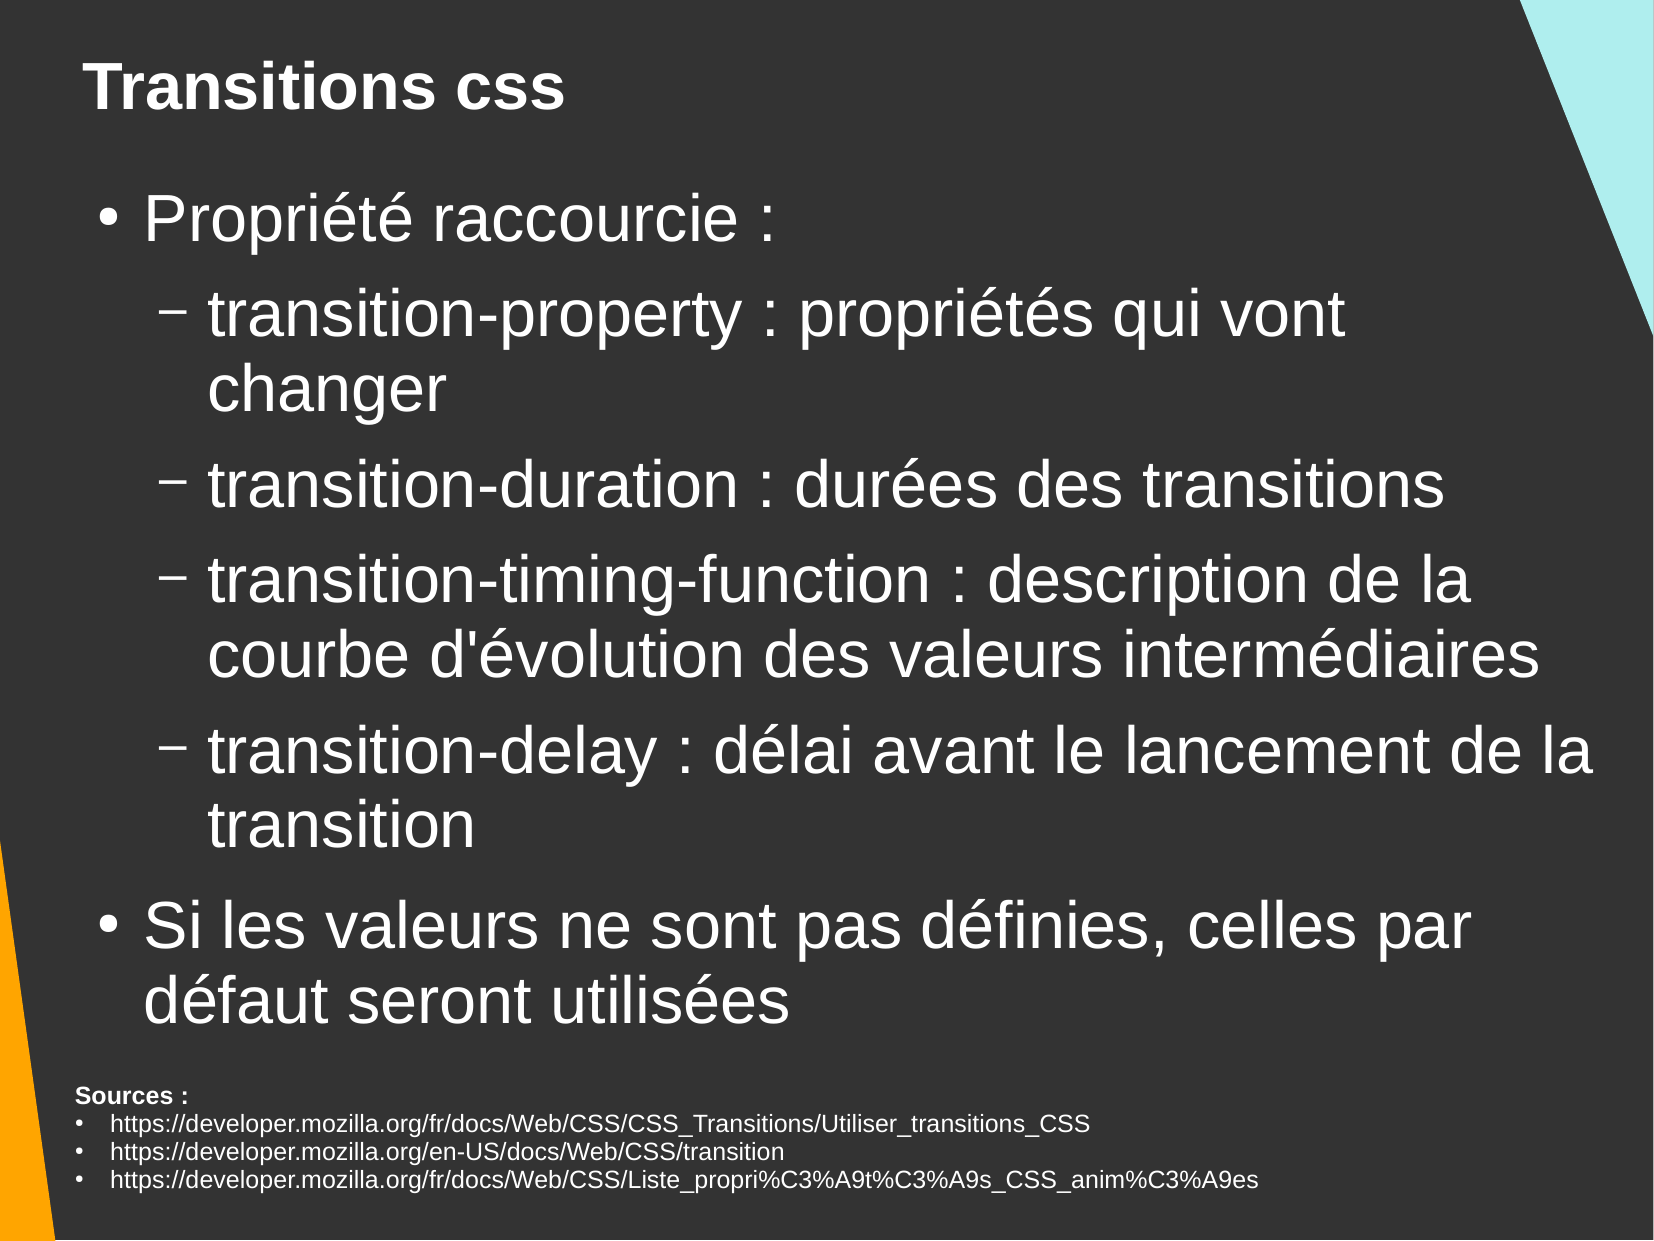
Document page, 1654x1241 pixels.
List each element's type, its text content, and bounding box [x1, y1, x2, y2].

text_box Sources : https://developer.mozilla.org/fr/docs/Web/CSS/CSS_Transitions/Utiliser_transitions_CSS https://developer.mozilla.org/en-US/docs/Web/CSS/transition https://developer.mozilla.org/fr/docs/Web/CSS/Liste_propri%C3%A9t%C3%A9s_CSS_anim%C3%A9es [60, 1074, 1546, 1241]
list Propriété raccourcie : transition-property : propriétés qui vont changer transition-duration : durées des transitions transition-timing-function : description de la courbe d'évolution des valeurs intermédiaires transition-delay : délai avant le lancement de la transition Si les valeurs ne sont pas définies, celles par défaut seront utilisées [80, 180, 1605, 1040]
text_box [0, 840, 56, 1241]
text_box [1519, 0, 1654, 338]
title Transitions css [82, 49, 1571, 152]
